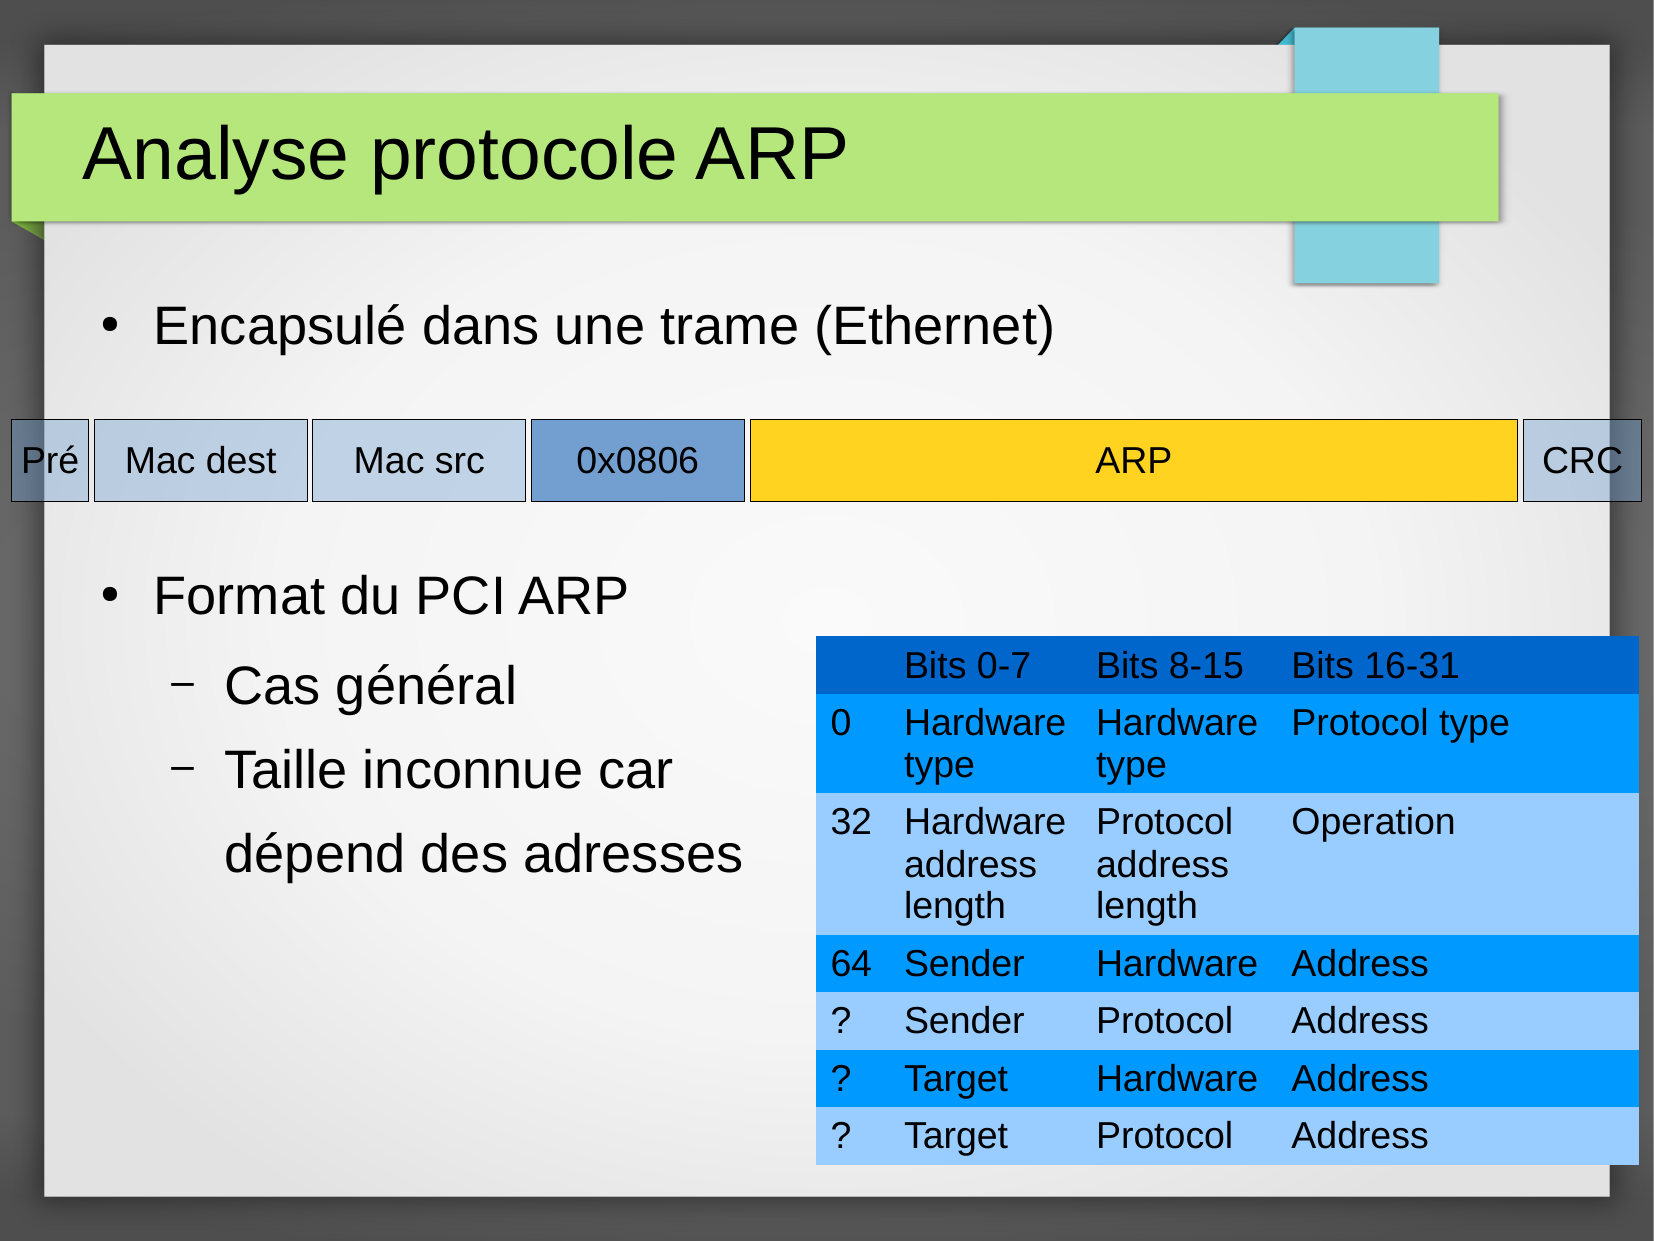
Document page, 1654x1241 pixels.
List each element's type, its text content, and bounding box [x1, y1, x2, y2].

table_cell Protocol [1081, 1107, 1277, 1165]
title Analyse protocole ARP [82, 94, 1264, 213]
table_header Bits 16-31 [1277, 636, 1639, 694]
table_cell 64 [816, 935, 889, 992]
table_cell Address [1277, 992, 1639, 1050]
table_header Bits 8-15 [1081, 636, 1277, 694]
table_cell Protocol type [1277, 694, 1639, 793]
table_cell Address [1277, 1050, 1639, 1107]
picture [0, 0, 1654, 1241]
table_cell ? [816, 992, 889, 1050]
table_cell 0 [816, 694, 889, 793]
table_cell Sender [889, 935, 1081, 992]
table_cell ? [816, 1107, 889, 1165]
text_box ARP [750, 419, 1518, 502]
table_cell Hardware address length [889, 793, 1081, 935]
table_cell Hardware type [1081, 694, 1277, 793]
table_cell 32 [816, 793, 889, 935]
text_box Mac dest [94, 419, 308, 502]
text_box Mac src [312, 419, 526, 502]
table_cell Address [1277, 935, 1639, 992]
table_cell Hardware [1081, 935, 1277, 992]
table_cell Protocol address length [1081, 793, 1277, 935]
table_cell ? [816, 1050, 889, 1107]
table_cell Protocol [1081, 992, 1277, 1050]
table_header [816, 636, 889, 694]
table_cell Target [889, 1050, 1081, 1107]
text_box CRC [1523, 419, 1642, 502]
table_cell Target [889, 1107, 1081, 1165]
list Encapsulé dans une trame (Ethernet) Format du PCI ARP Cas général Taille inconnue car dépend des adresses [82, 295, 1571, 1015]
table_cell Hardware type [889, 694, 1081, 793]
table_cell Hardware [1081, 1050, 1277, 1107]
text_box Pré [11, 419, 89, 502]
table_cell Address [1277, 1107, 1639, 1165]
table_cell Sender [889, 992, 1081, 1050]
text_box 0x0806 [531, 419, 745, 502]
table_header Bits 0-7 [889, 636, 1081, 694]
table_cell Operation [1277, 793, 1639, 935]
